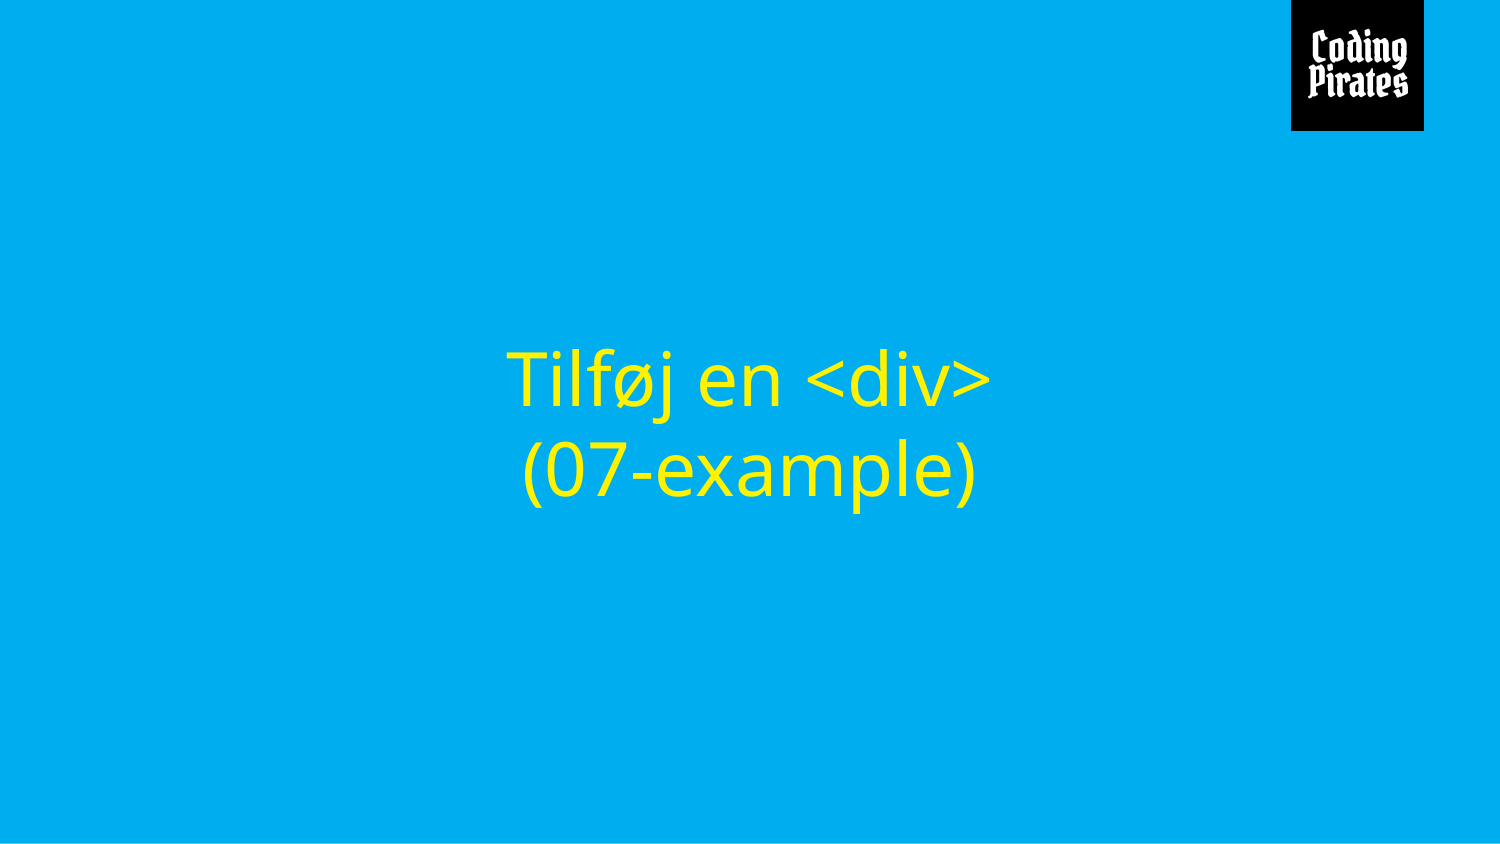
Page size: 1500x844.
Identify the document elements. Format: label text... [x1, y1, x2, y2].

title Tilføj en <div> (07-example) [51, 352, 1449, 491]
picture [1292, 0, 1423, 130]
